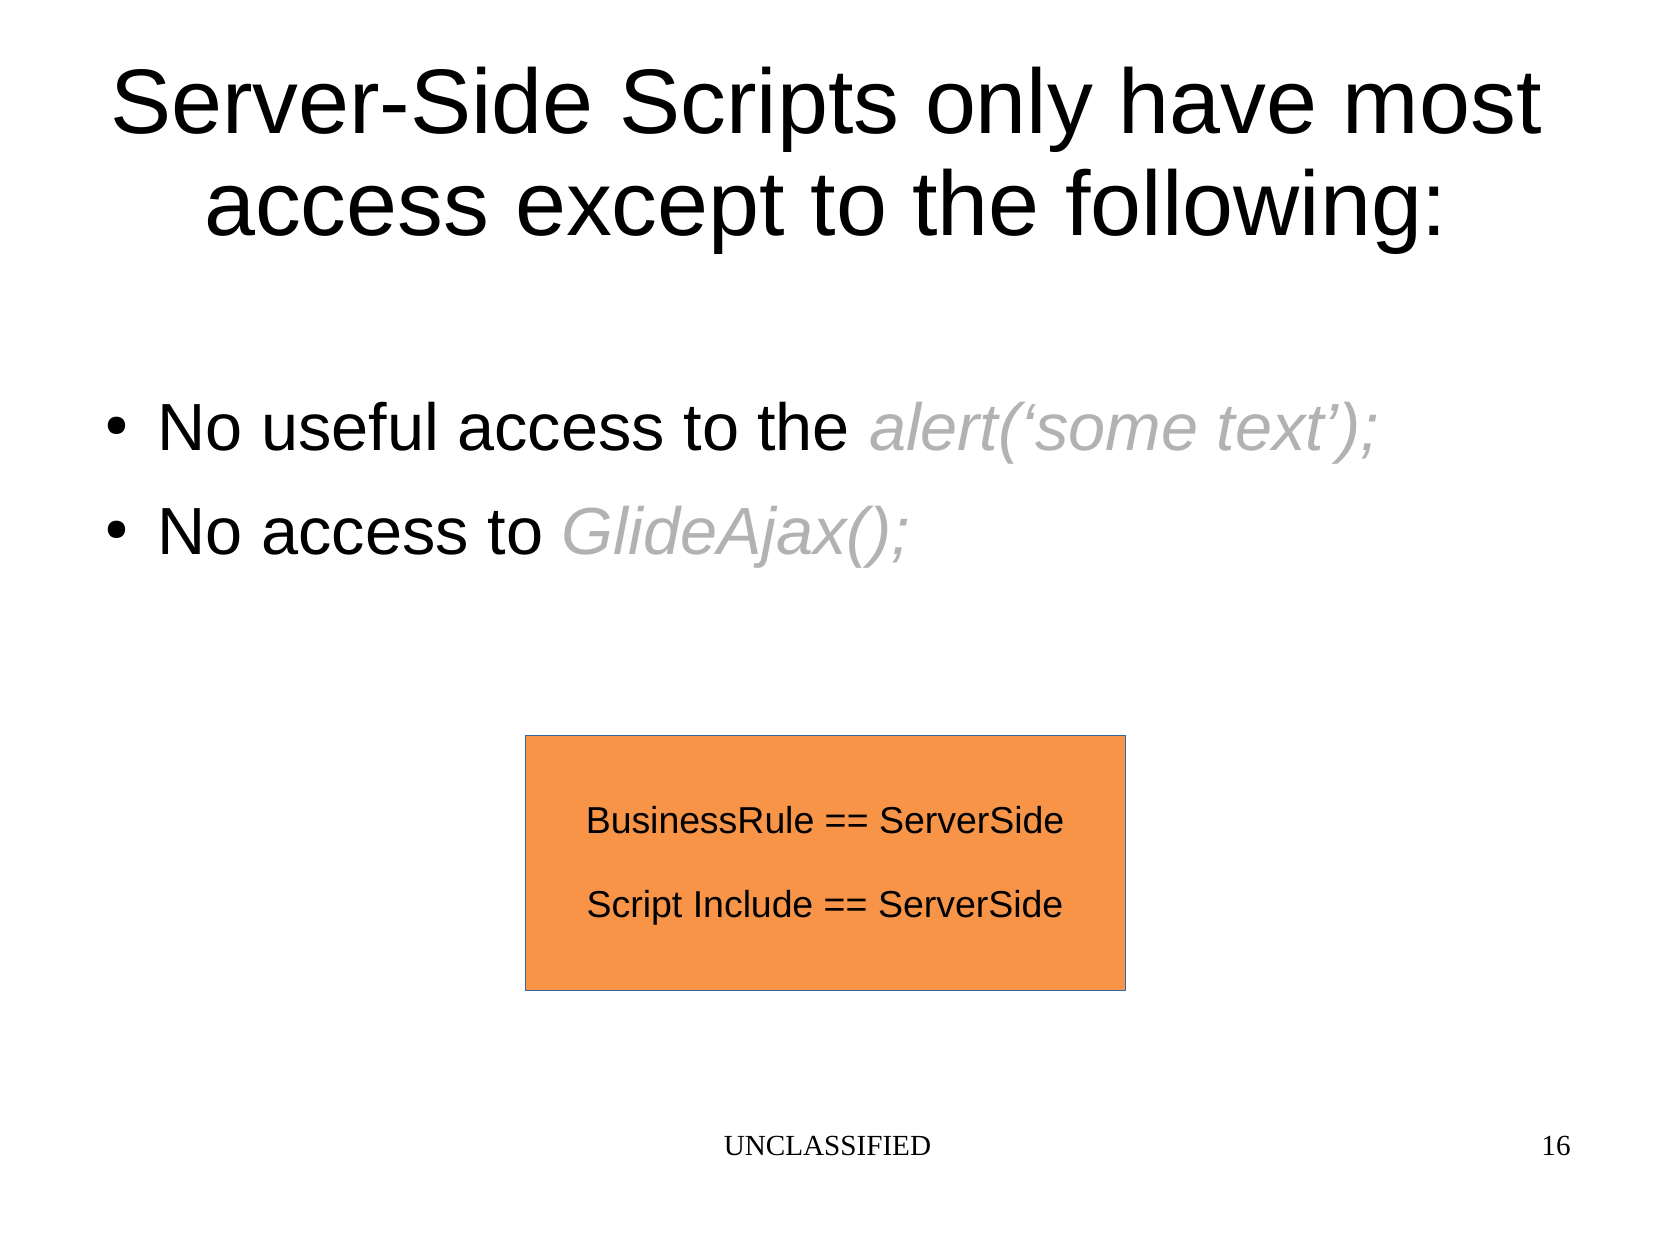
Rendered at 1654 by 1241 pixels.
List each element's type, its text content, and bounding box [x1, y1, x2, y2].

title Server-Side Scripts only have most access except to the following: [82, 49, 1571, 257]
text_box BusinessRule == ServerSide Script Include == ServerSide [525, 735, 1126, 991]
list No useful access to the alert(‘some text’); No access to GlideAjax(); [86, 390, 1576, 1110]
